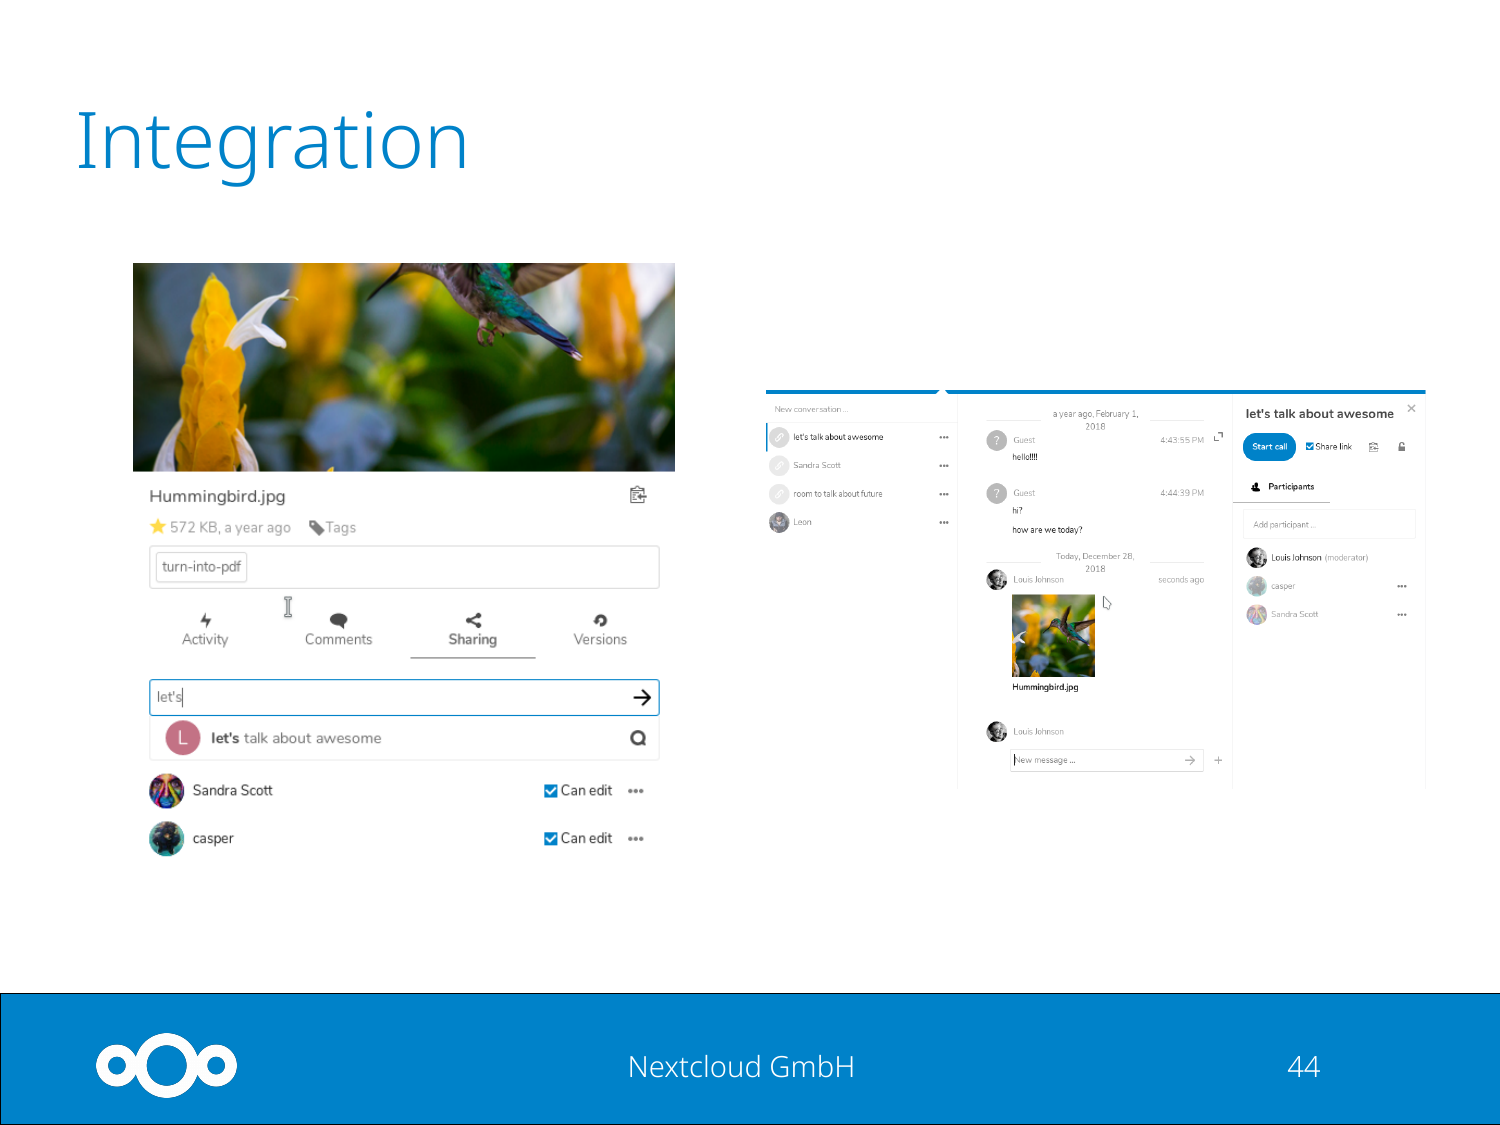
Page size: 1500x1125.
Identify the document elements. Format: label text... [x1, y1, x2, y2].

picture [96, 1033, 237, 1098]
title Integration [74, 44, 1425, 233]
picture [766, 390, 1426, 789]
picture [133, 263, 675, 916]
